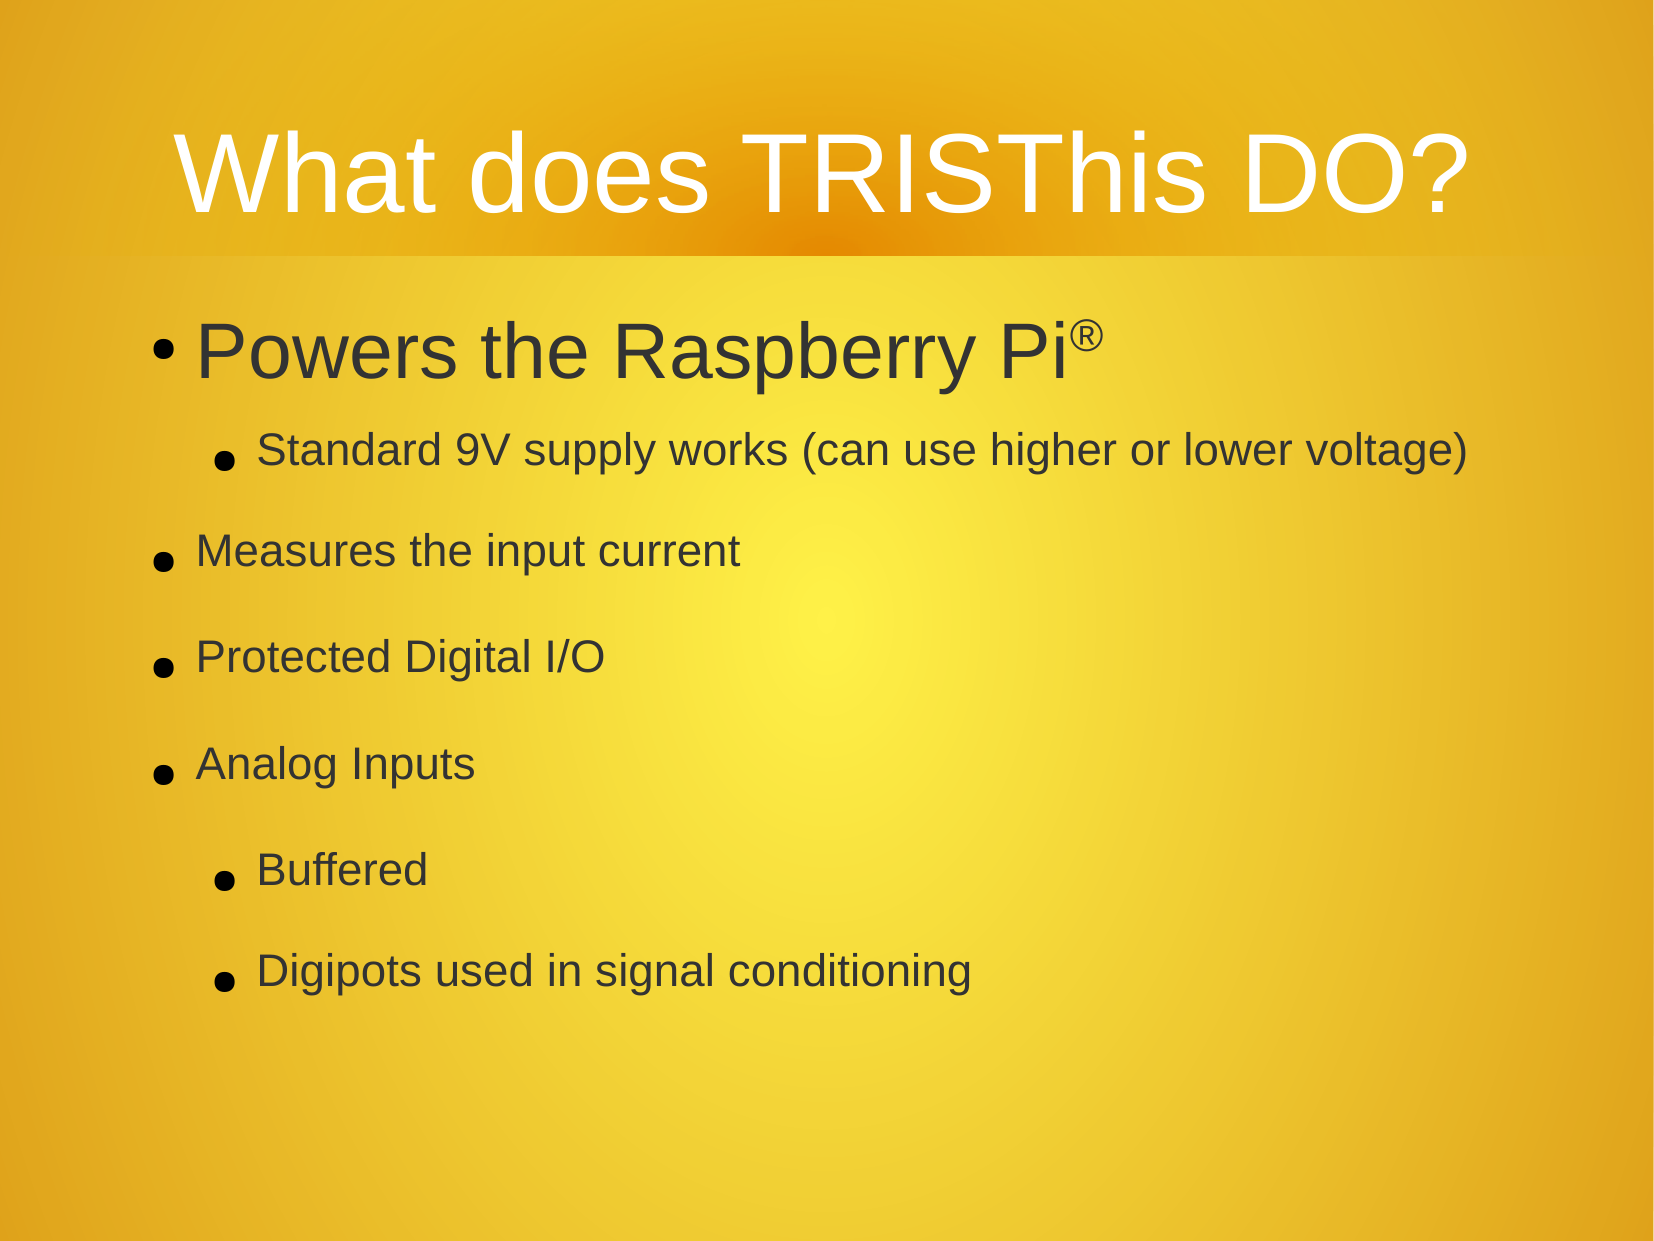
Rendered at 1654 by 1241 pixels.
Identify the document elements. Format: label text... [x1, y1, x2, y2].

title What does TRISThis DO? [78, 70, 1567, 278]
list Powers the Raspberry Pi® Standard 9V supply works (can use higher or lower voltage) Measures the input current Protected Digital I/O Analog Inputs Buffered Digipots used in signal conditioning [134, 306, 1519, 1027]
